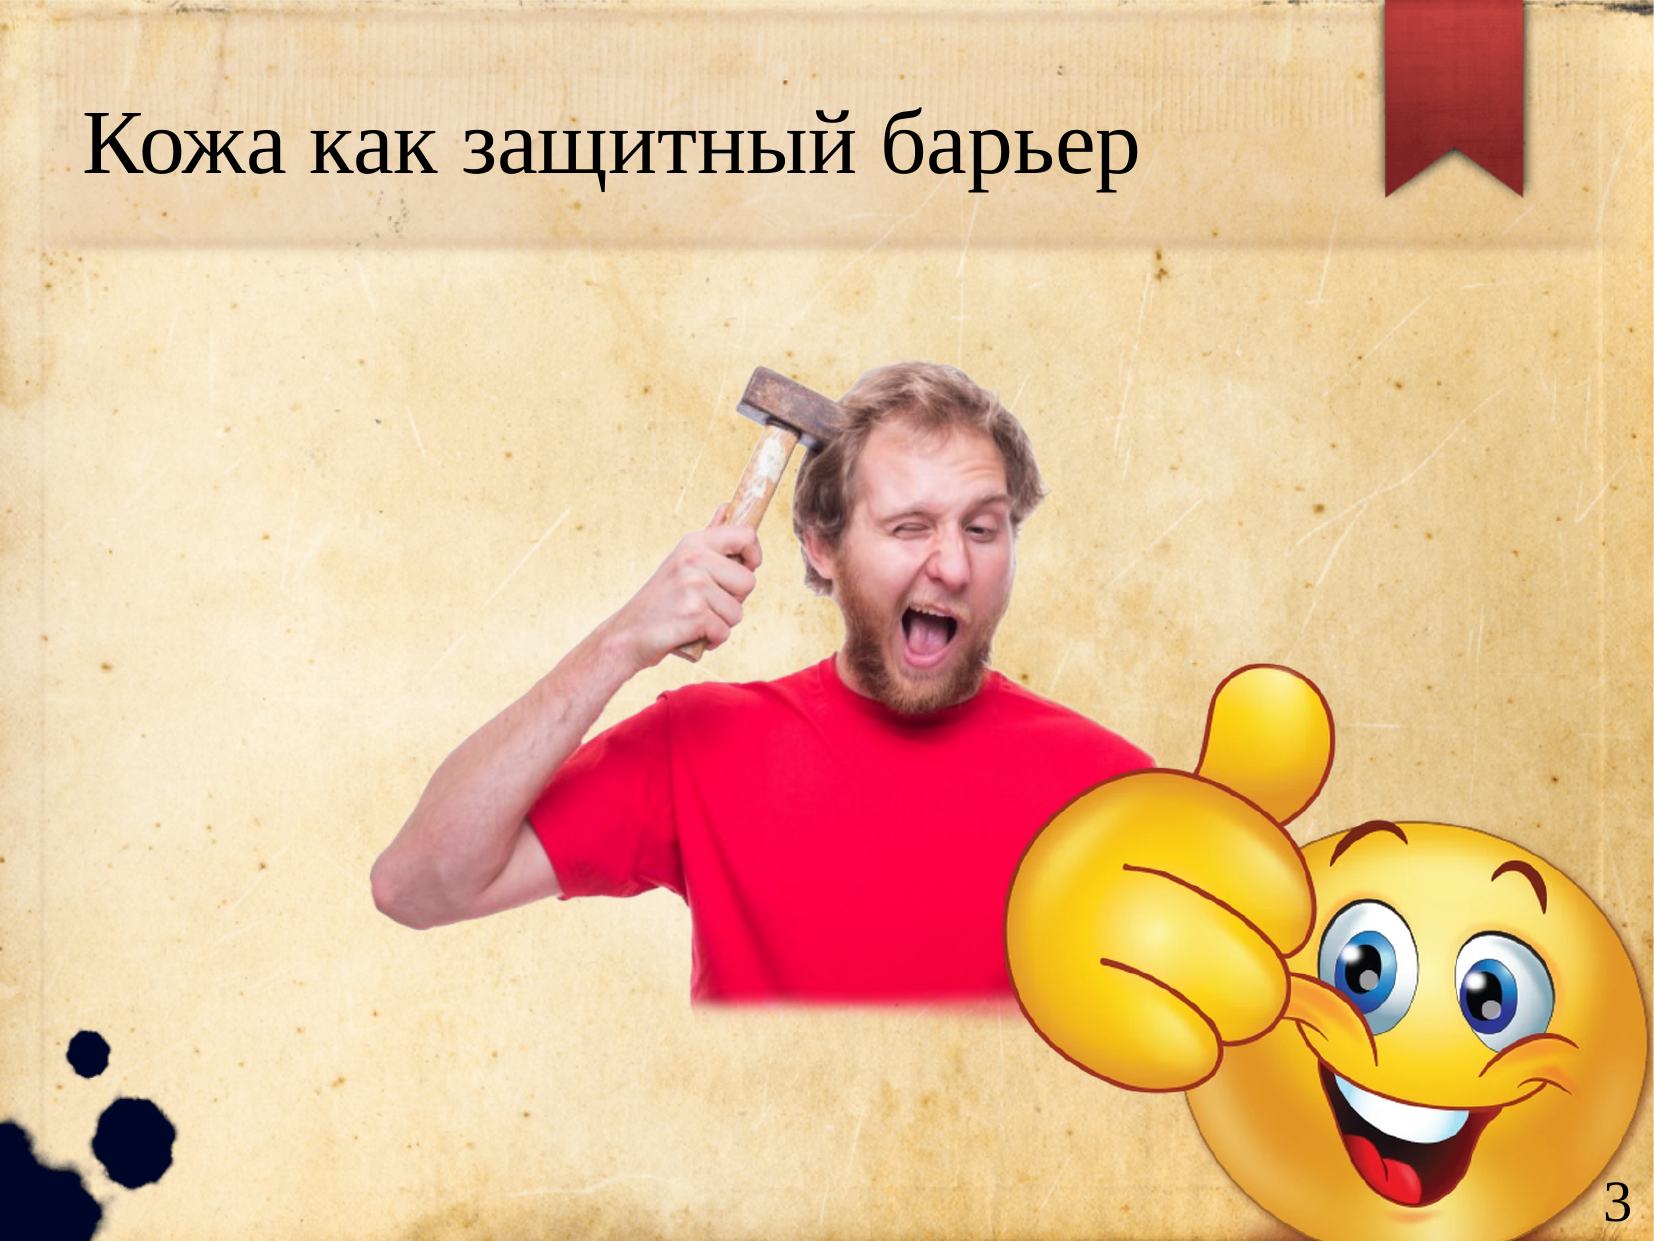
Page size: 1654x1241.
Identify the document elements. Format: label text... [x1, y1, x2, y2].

title Кожа как защитный барьер [82, 49, 1347, 237]
picture [0, 0, 1654, 1241]
list 3 [1541, 1169, 1633, 1235]
